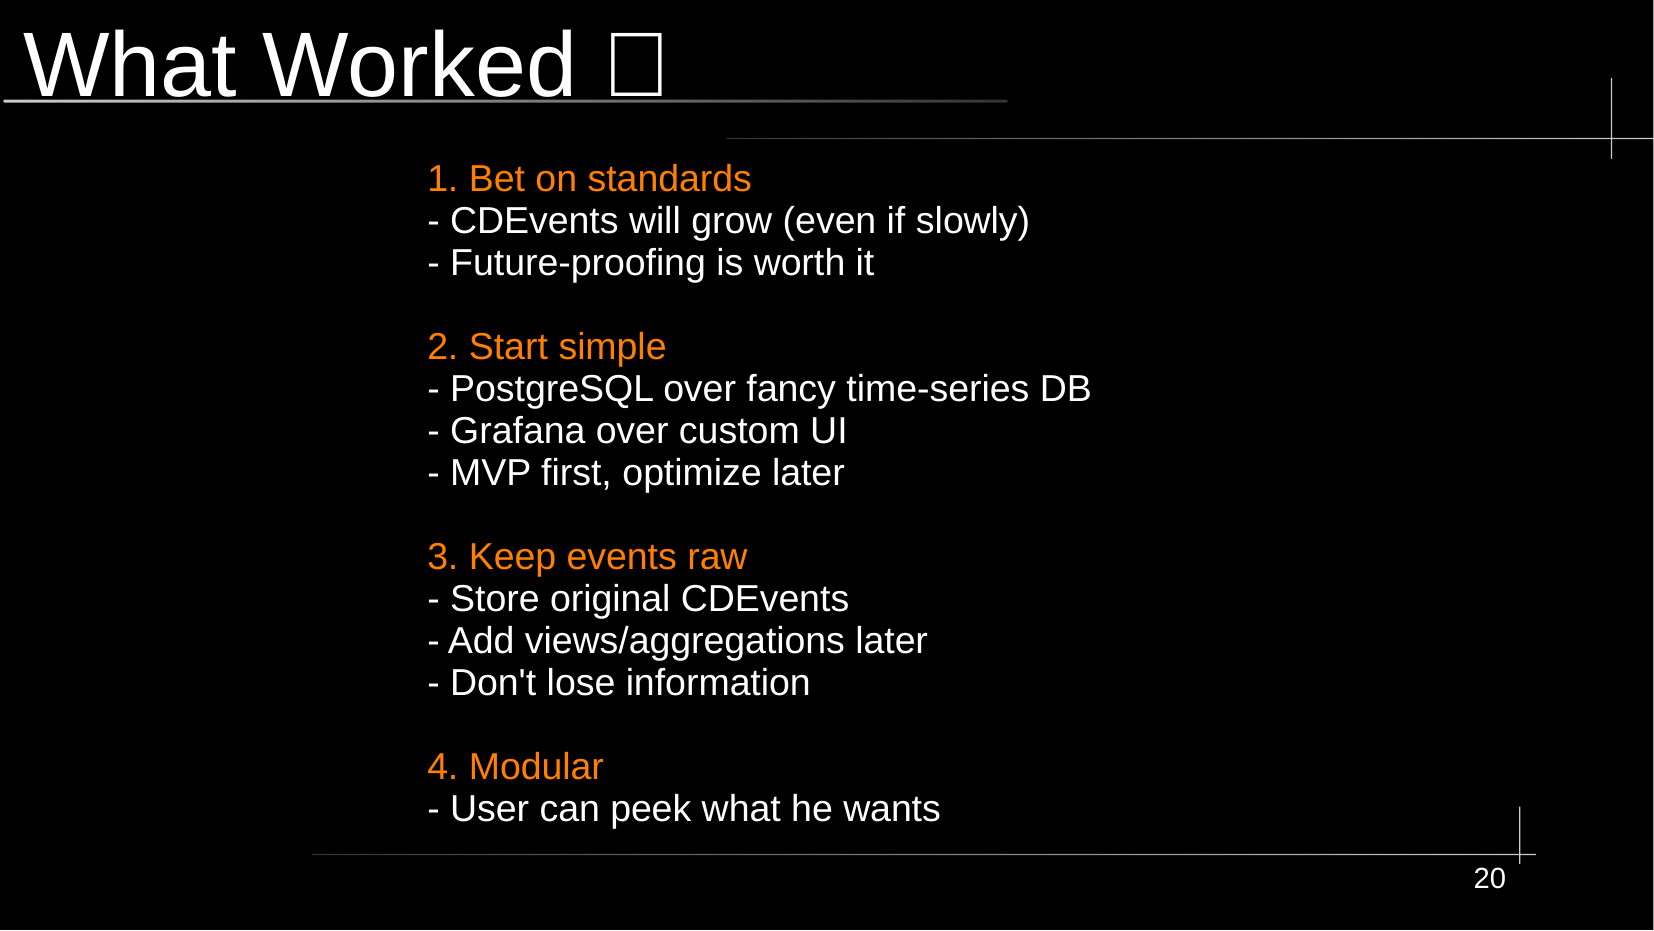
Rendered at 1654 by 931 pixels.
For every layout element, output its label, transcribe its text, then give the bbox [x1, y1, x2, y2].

text_box 1. Bet on standards - CDEvents will grow (even if slowly) - Future-proofing is worth it 2. Start simple - PostgreSQL over fancy time-series DB - Grafana over custom UI - MVP first, optimize later 3. Keep events raw - Store original CDEvents - Add views/aggregations later - Don't lose information 4. Modular - User can peek what he wants [412, 150, 1108, 826]
title What Worked ✅ [23, 11, 1589, 119]
